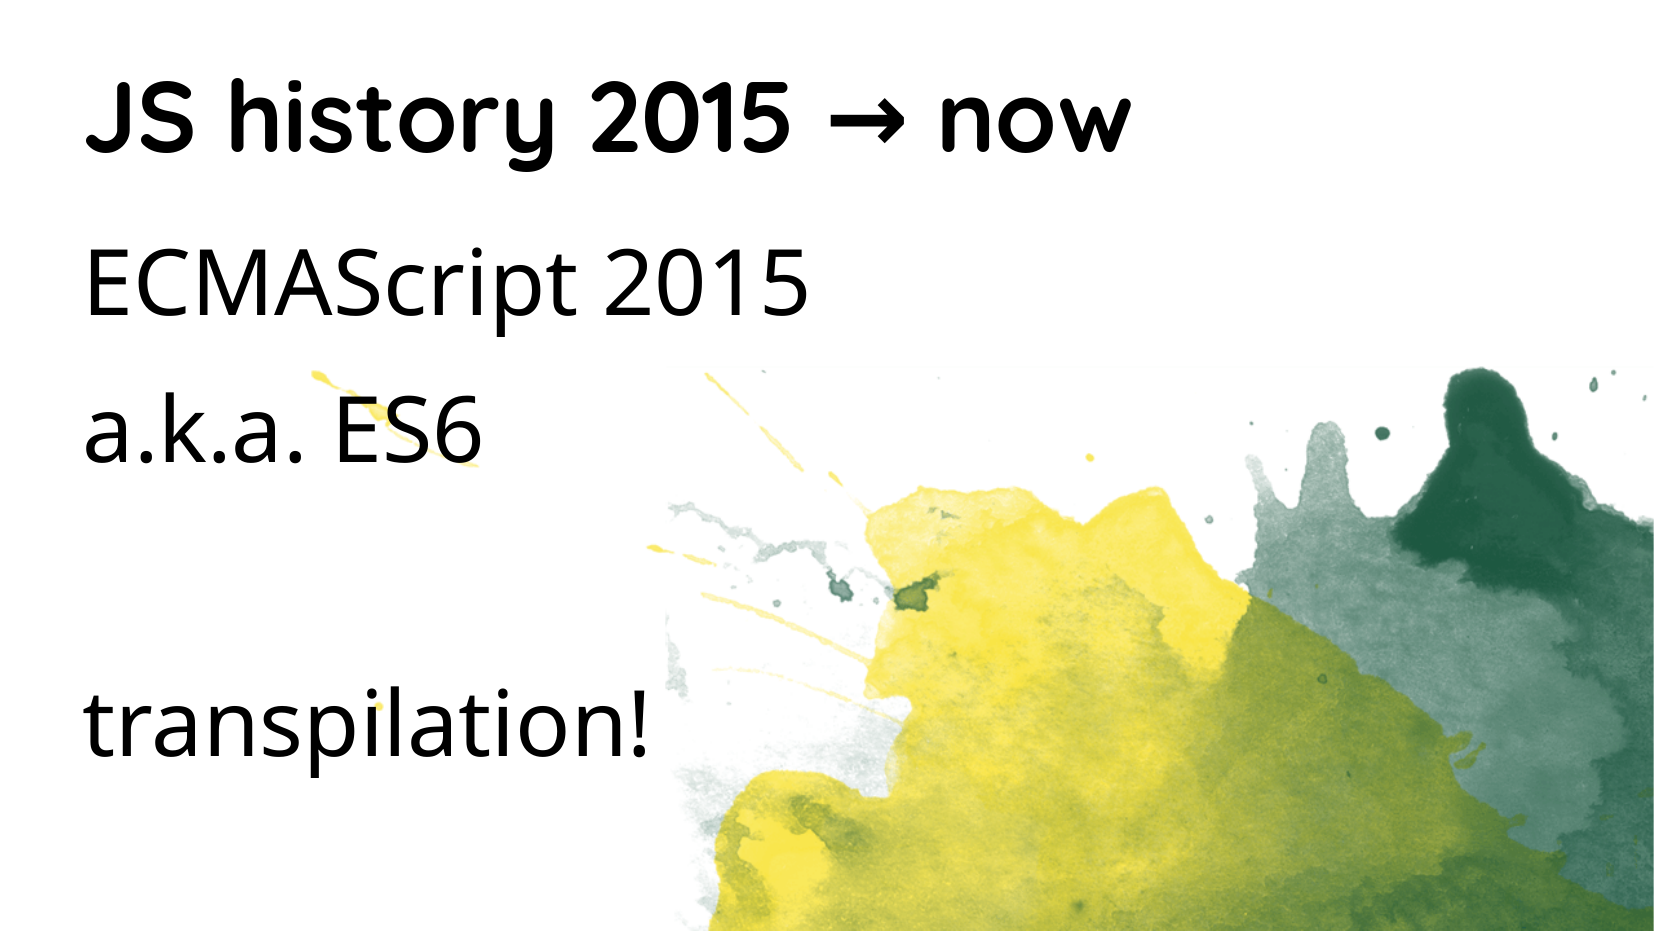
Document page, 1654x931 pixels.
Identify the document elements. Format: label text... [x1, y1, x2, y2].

title JS history 2015 → now [82, 37, 1571, 193]
picture [0, 0, 1654, 931]
list ECMAScript 2015 a.k.a. ES6 transpilation! [82, 217, 1571, 875]
